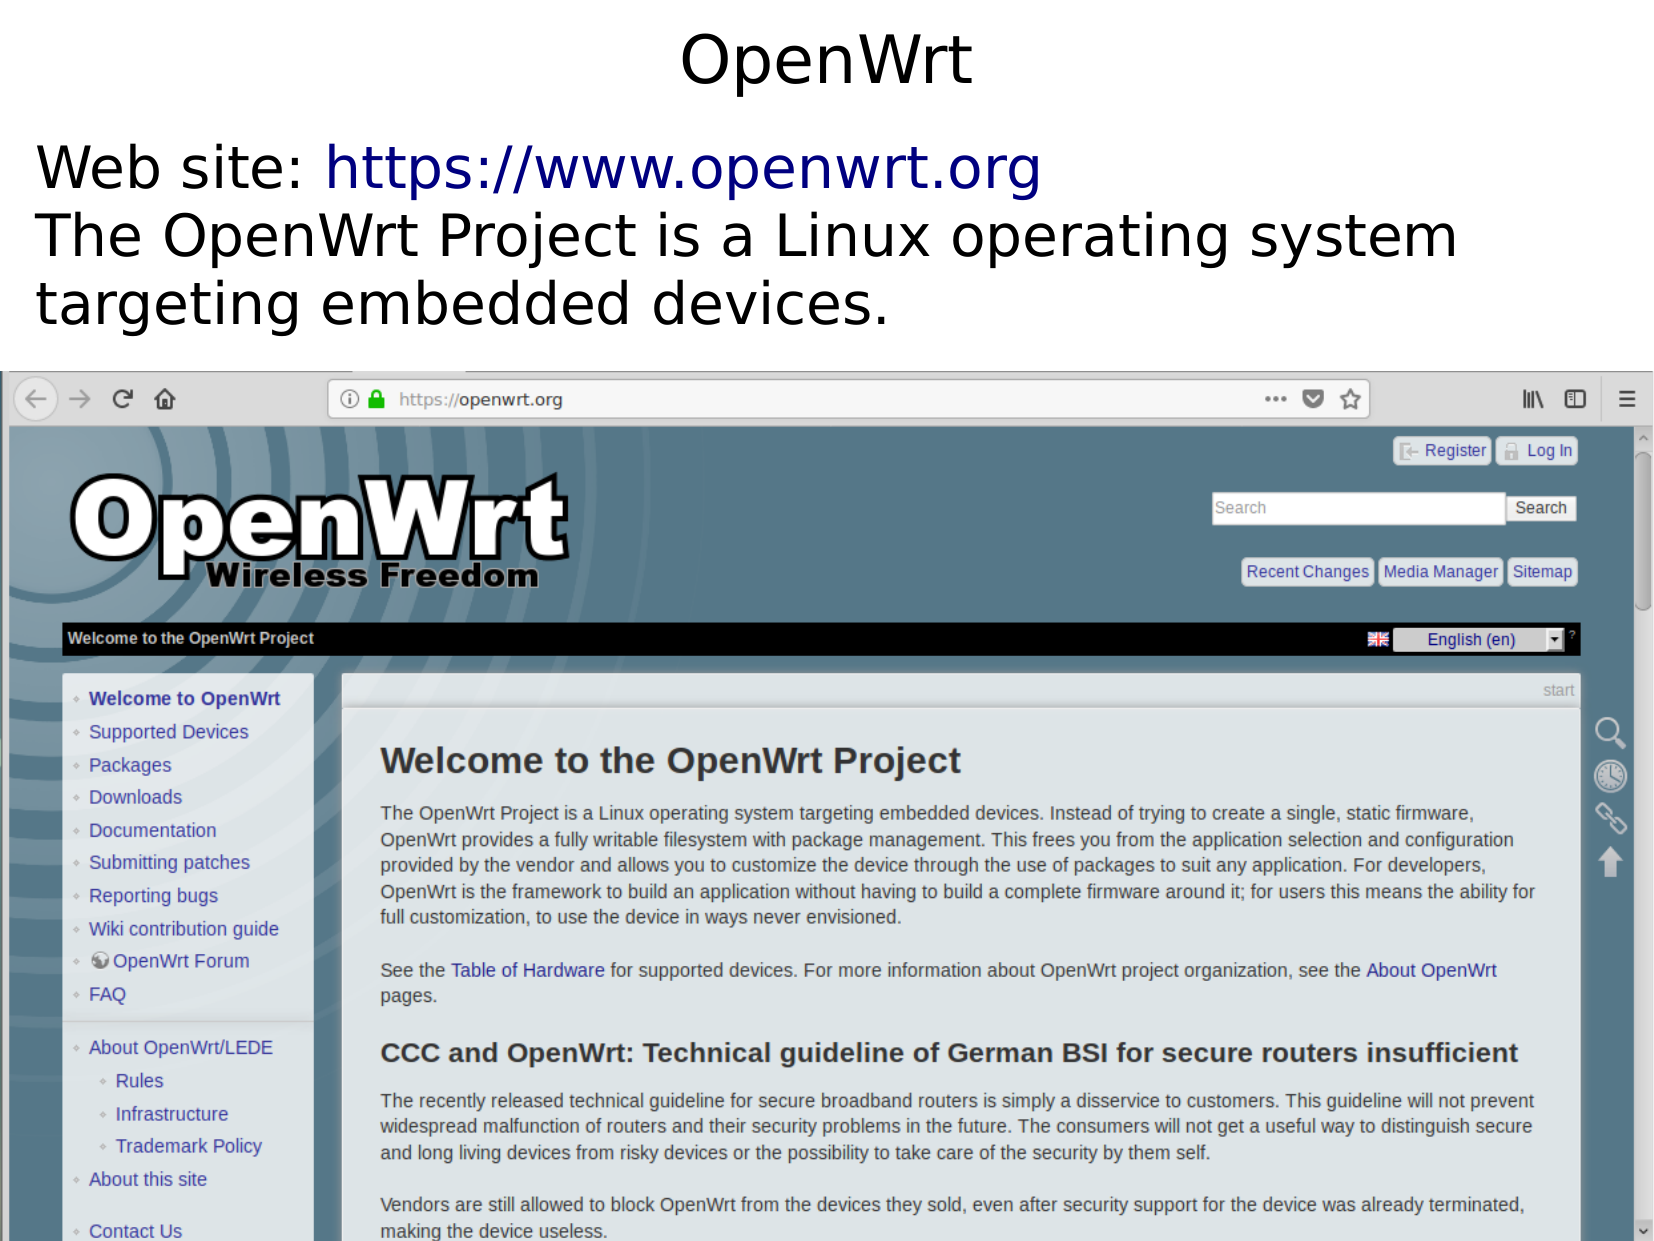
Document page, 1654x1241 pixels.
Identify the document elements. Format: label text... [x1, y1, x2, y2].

title OpenWrt [82, 21, 1571, 100]
picture [0, 371, 1654, 1241]
subtitle Web site: https://www.openwrt.org The OpenWrt Project is a Linux operating system targeting embedded devices. [35, 134, 1595, 338]
